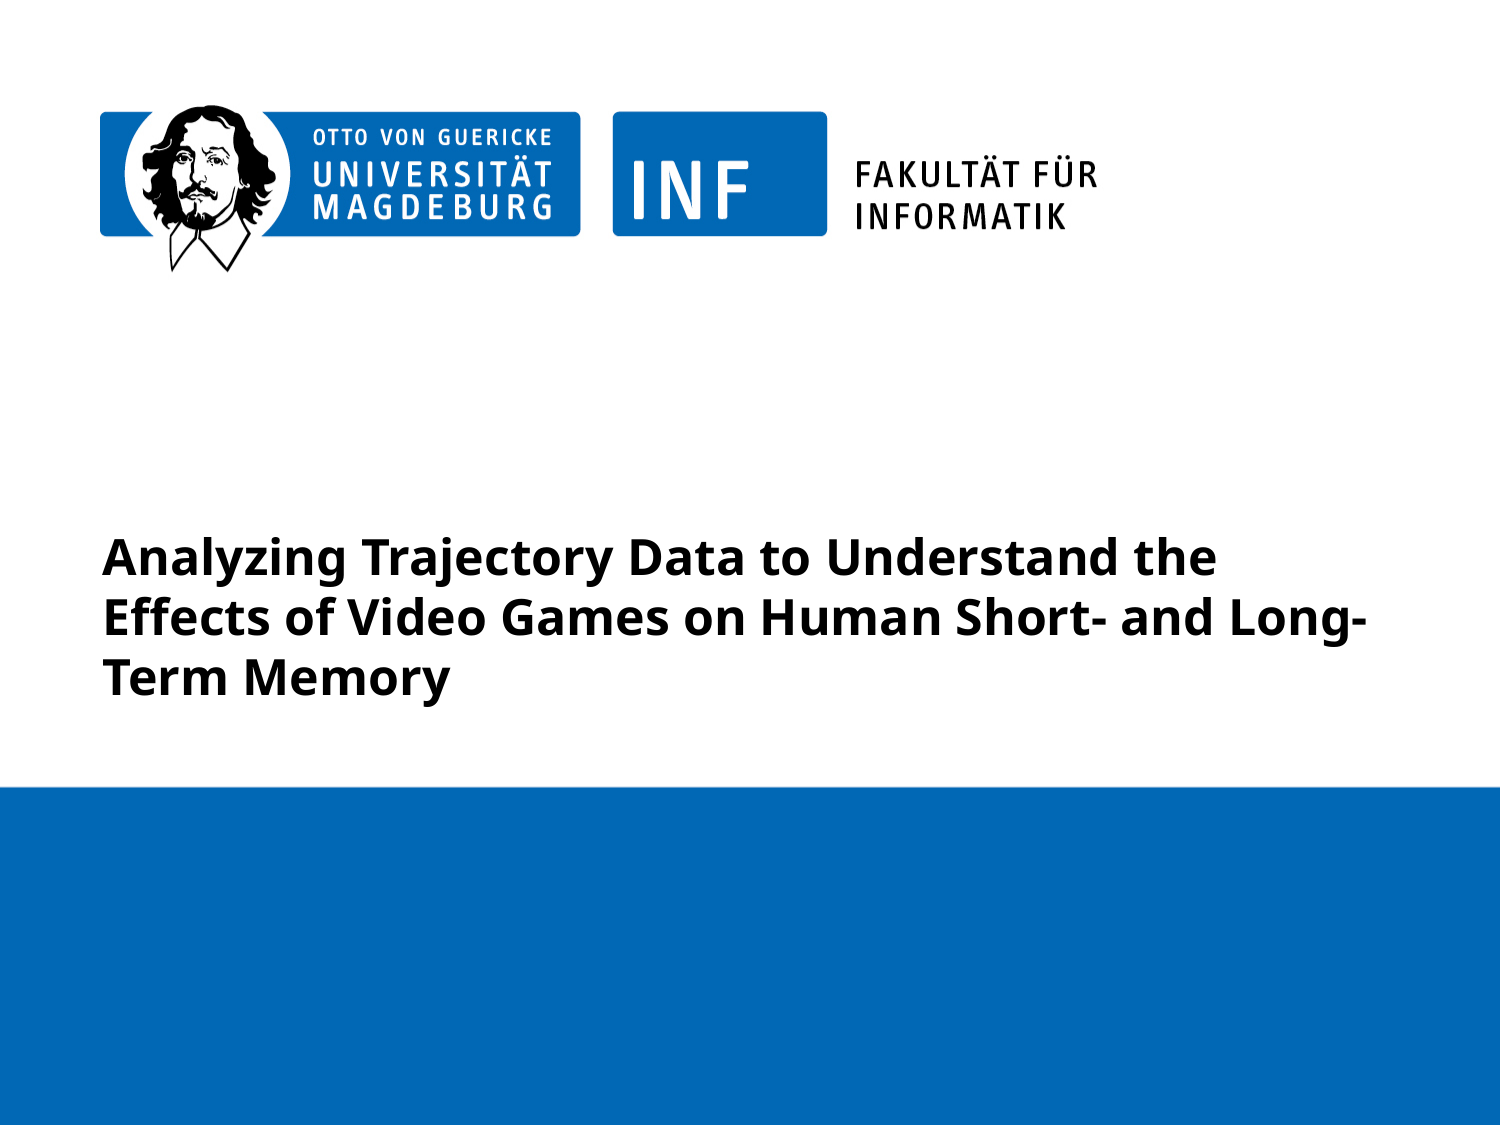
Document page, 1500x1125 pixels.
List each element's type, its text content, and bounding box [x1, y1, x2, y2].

picture [0, 0, 1500, 1125]
text_box Analyzing Trajectory Data to Understand the Effects of Video Games on Human Short- and Long-Term Memory [87, 410, 1401, 713]
